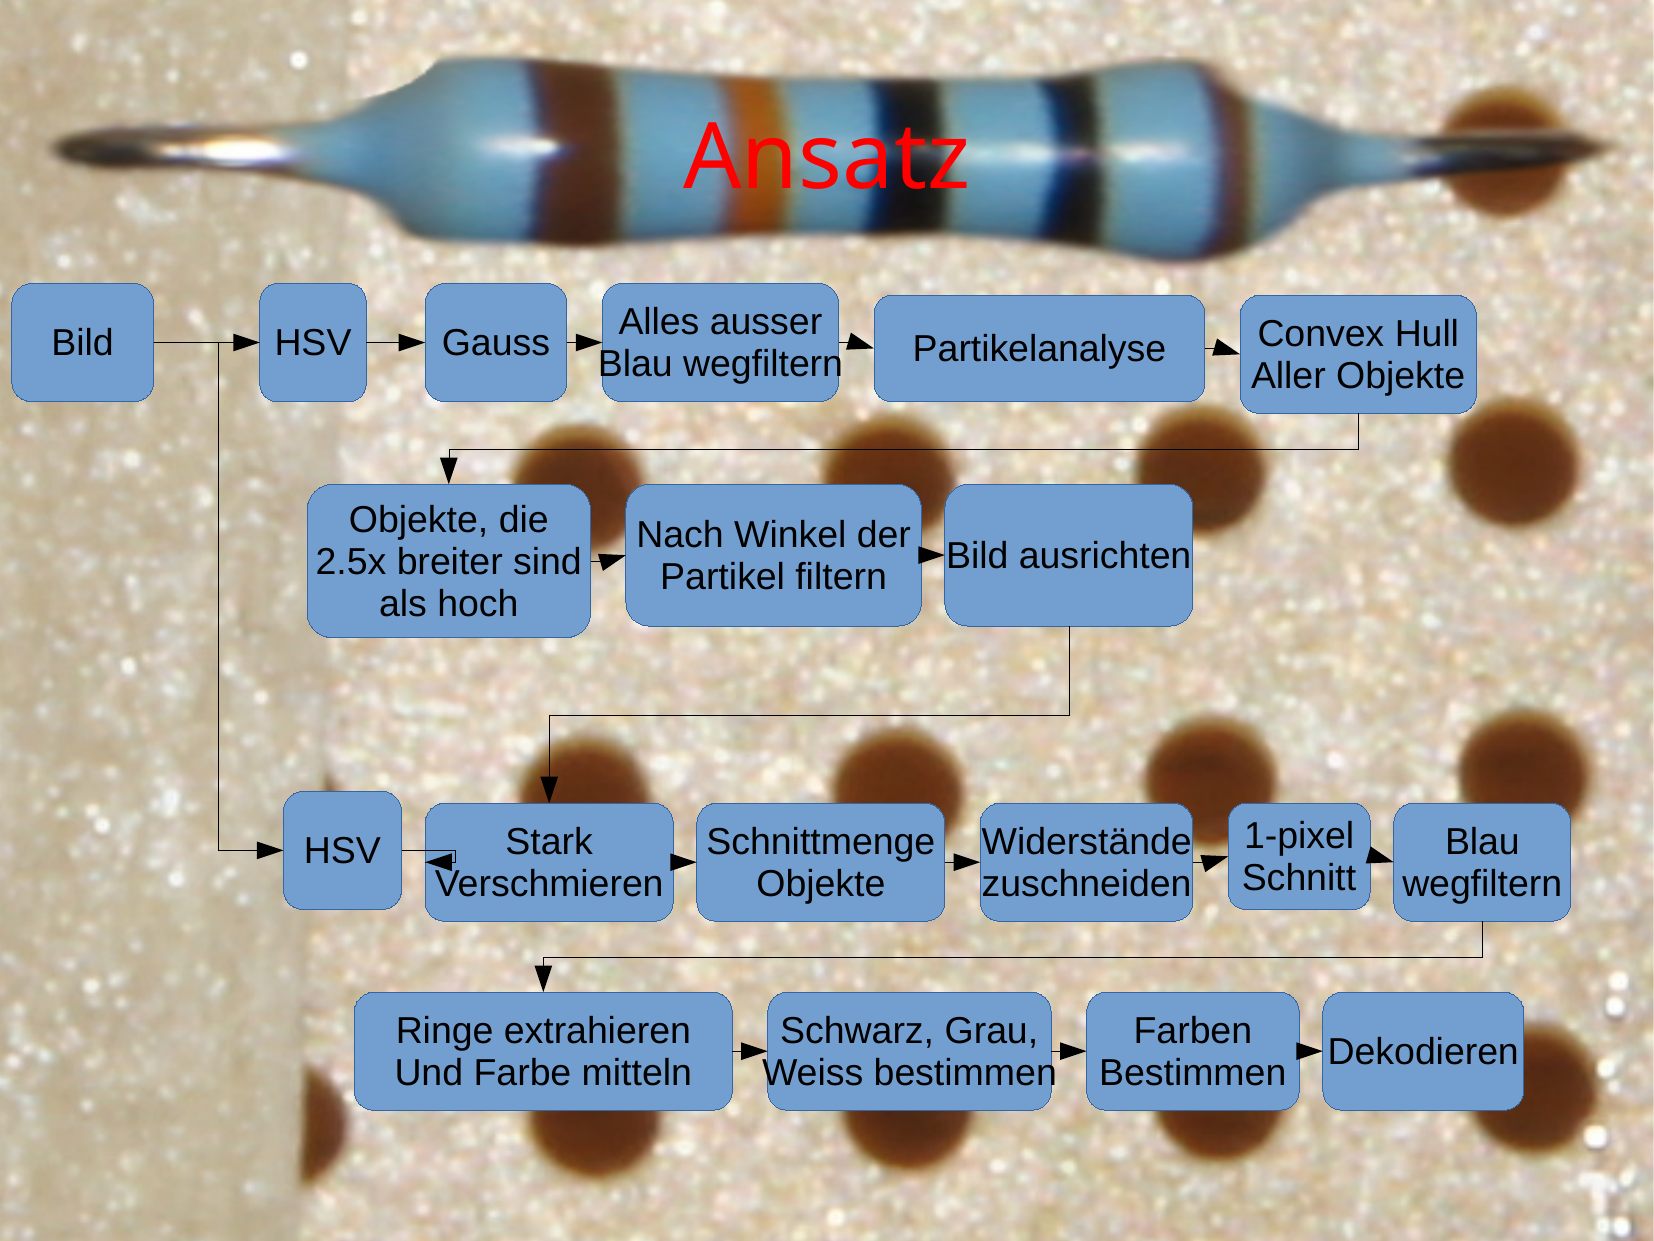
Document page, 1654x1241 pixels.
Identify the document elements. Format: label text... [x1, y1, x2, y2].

text_box Farben Bestimmen [1086, 992, 1300, 1111]
text_box Ringe extrahieren Und Farbe mitteln [354, 992, 733, 1111]
text_box Schnittmenge Objekte [696, 803, 945, 922]
text_box Bild ausrichten [944, 484, 1193, 627]
text_box Bild [11, 283, 154, 402]
text_box Gauss [425, 283, 567, 402]
text_box Objekte, die 2.5x breiter sind als hoch [307, 484, 591, 638]
text_box Dekodieren [1322, 992, 1524, 1111]
text_box HSV [283, 791, 402, 910]
text_box Partikelanalyse [874, 295, 1205, 402]
text_box HSV [259, 283, 367, 402]
text_box 1-pixel Schnitt [1228, 803, 1371, 910]
text_box Schwarz, Grau, Weiss bestimmen [767, 992, 1052, 1111]
picture [0, 0, 1654, 1241]
text_box Convex Hull Aller Objekte [1240, 295, 1477, 414]
text_box Stark Verschmieren [425, 803, 674, 922]
text_box Alles ausser Blau wegfiltern [602, 283, 839, 402]
text_box Nach Winkel der Partikel filtern [625, 484, 922, 627]
text_box Widerstände zuschneiden [980, 803, 1193, 922]
title Ansatz [82, 49, 1571, 257]
text_box Blau wegfiltern [1393, 803, 1571, 922]
